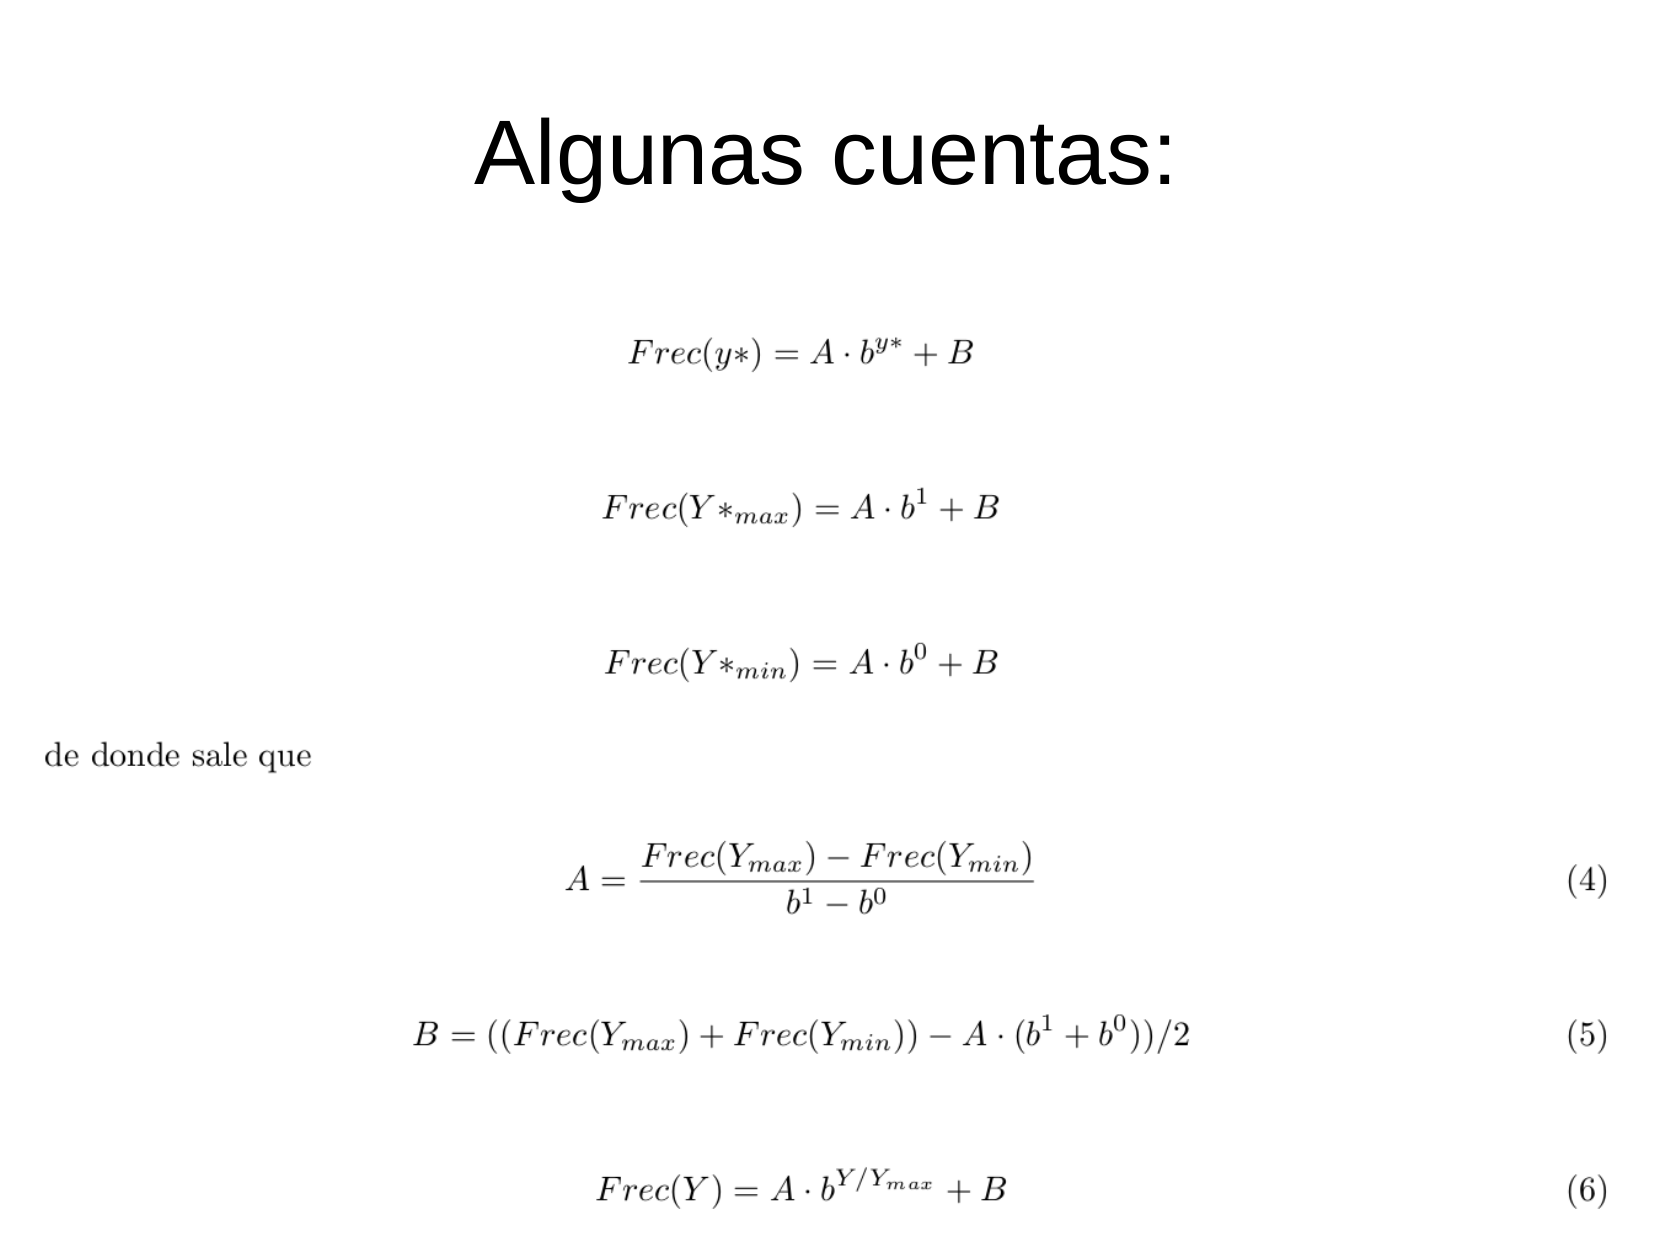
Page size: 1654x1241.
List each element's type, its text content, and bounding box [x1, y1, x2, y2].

picture [0, 286, 1654, 1241]
title Algunas cuentas: [82, 49, 1571, 257]
